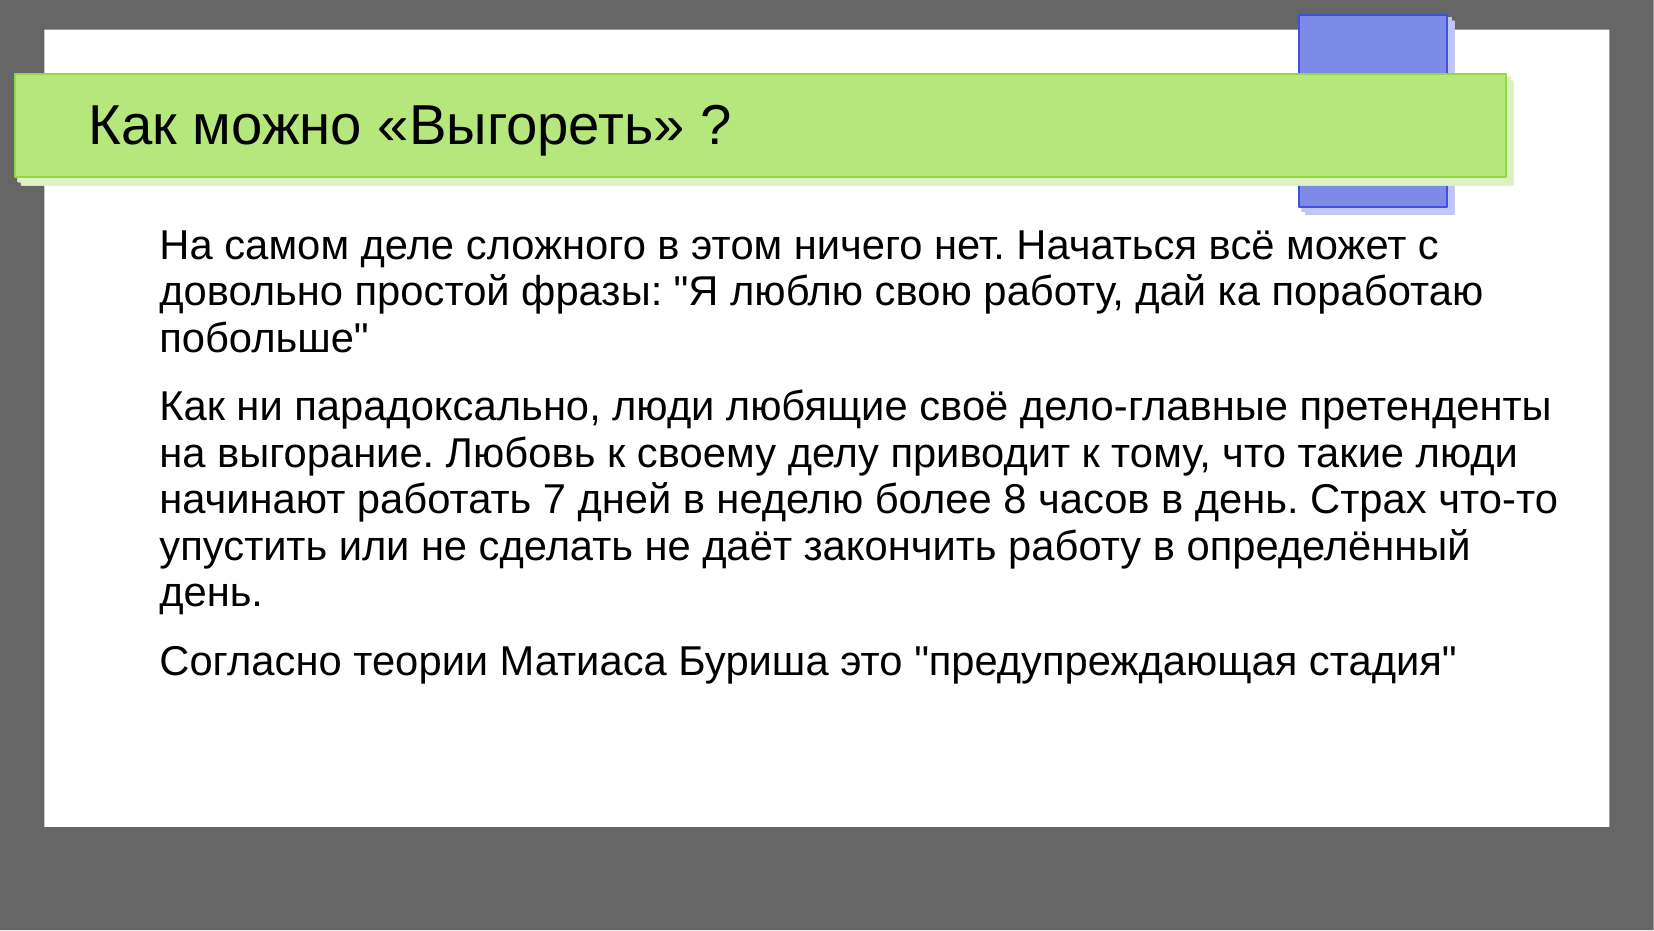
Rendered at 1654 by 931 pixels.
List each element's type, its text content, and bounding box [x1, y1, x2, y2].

list На самом деле сложного в этом ничего нет. Начаться всё может с довольно простой фразы: "Я люблю свою работу, дай ка поработаю побольше" Как ни парадоксально, люди любящие своё дело-главные претенденты на выгорание. Любовь к своему делу приводит к тому, что такие люди начинают работать 7 дней в неделю более 8 часов в день. Страх что-то упустить или не сделать не даёт закончить работу в определённый день. Согласно теории Матиаса Буриша это "предупреждающая стадия" [88, 221, 1565, 813]
title Как можно «Выгореть» ? [88, 73, 1506, 178]
